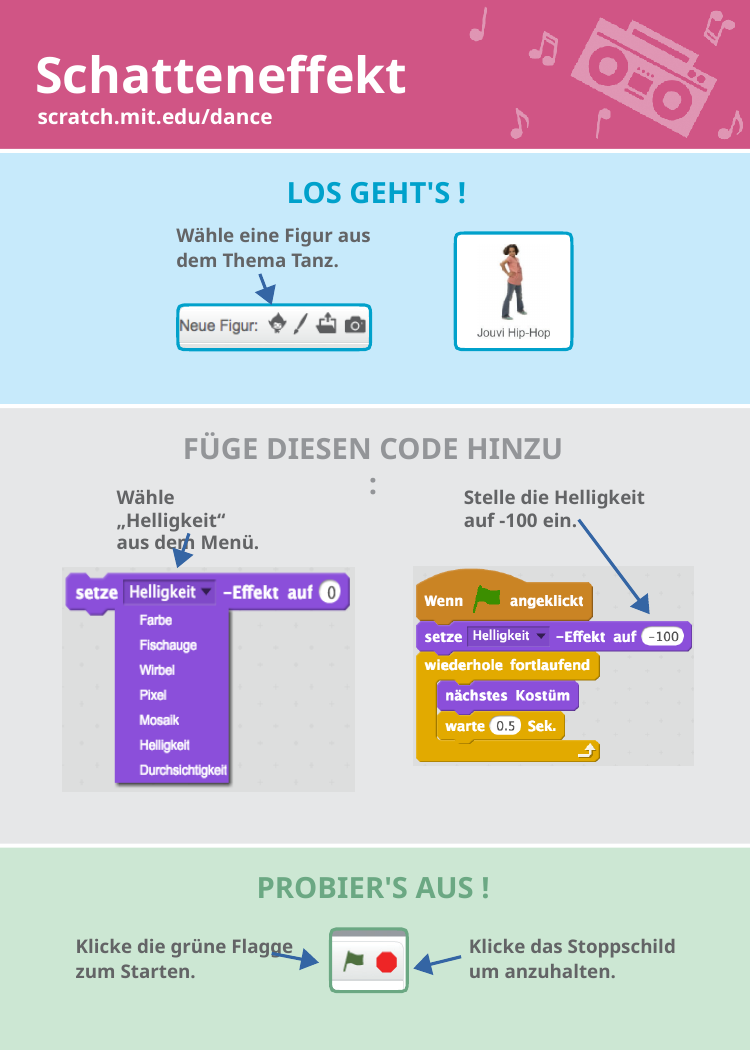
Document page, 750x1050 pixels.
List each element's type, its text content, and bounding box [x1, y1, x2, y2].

text_box Klicke das Stoppschild um anzuhalten. [466, 930, 683, 954]
text_box Stelle die Helligkeit auf -100 ein. [461, 486, 679, 509]
text_box PROBIER'S AUS ! [248, 869, 496, 905]
text_box LOS GEHT'S ! Wähle eine Figur aus dem Thema Tanz. [174, 173, 579, 274]
picture [413, 566, 694, 766]
text_box FÜGE DIESEN CODE HINZU : [177, 430, 567, 466]
text_box Wähle „Helligkeit“ aus dem Menü. [114, 486, 273, 534]
picture [62, 567, 355, 792]
text_box [0, 0, 750, 1050]
picture [180, 311, 368, 340]
text_box Schatteneffekt scratch.mit.edu/dance [35, 43, 715, 219]
text_box Klicke die grüne Flagge zum Starten. [73, 930, 300, 954]
